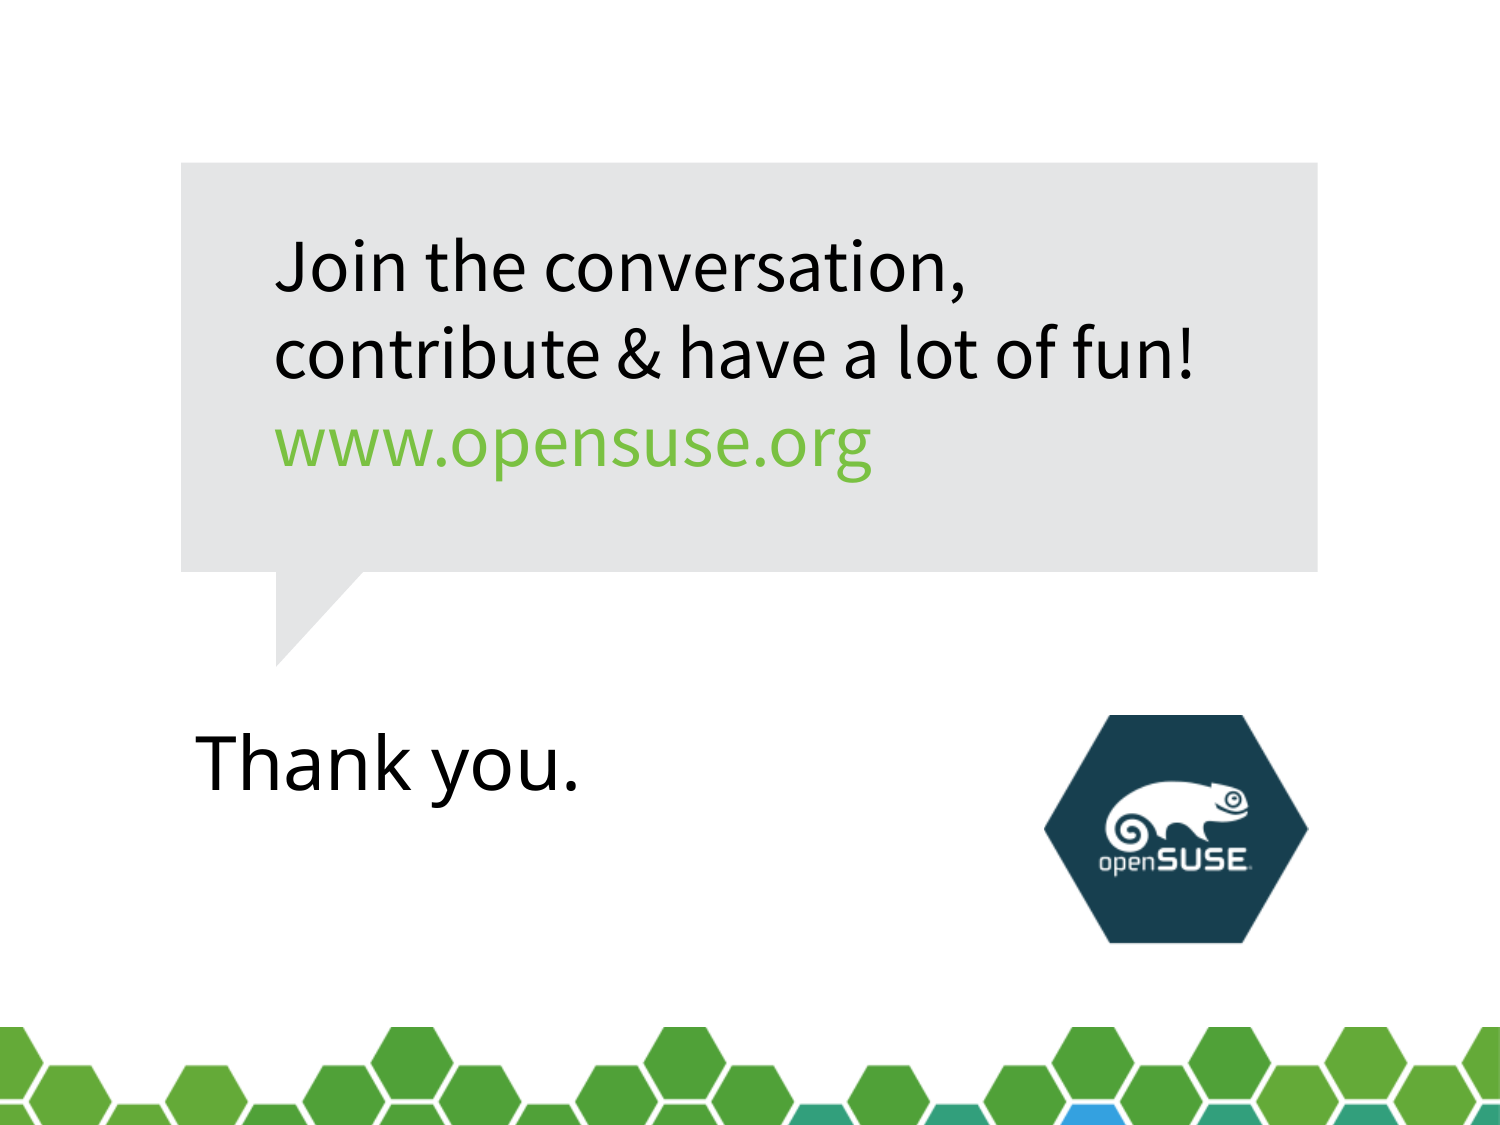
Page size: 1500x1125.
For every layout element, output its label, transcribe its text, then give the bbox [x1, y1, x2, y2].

text_box Join the conversation, contribute & have a lot of fun! www.opensuse.org [259, 213, 1334, 609]
picture [1044, 715, 1309, 945]
picture [0, 1027, 1500, 1125]
